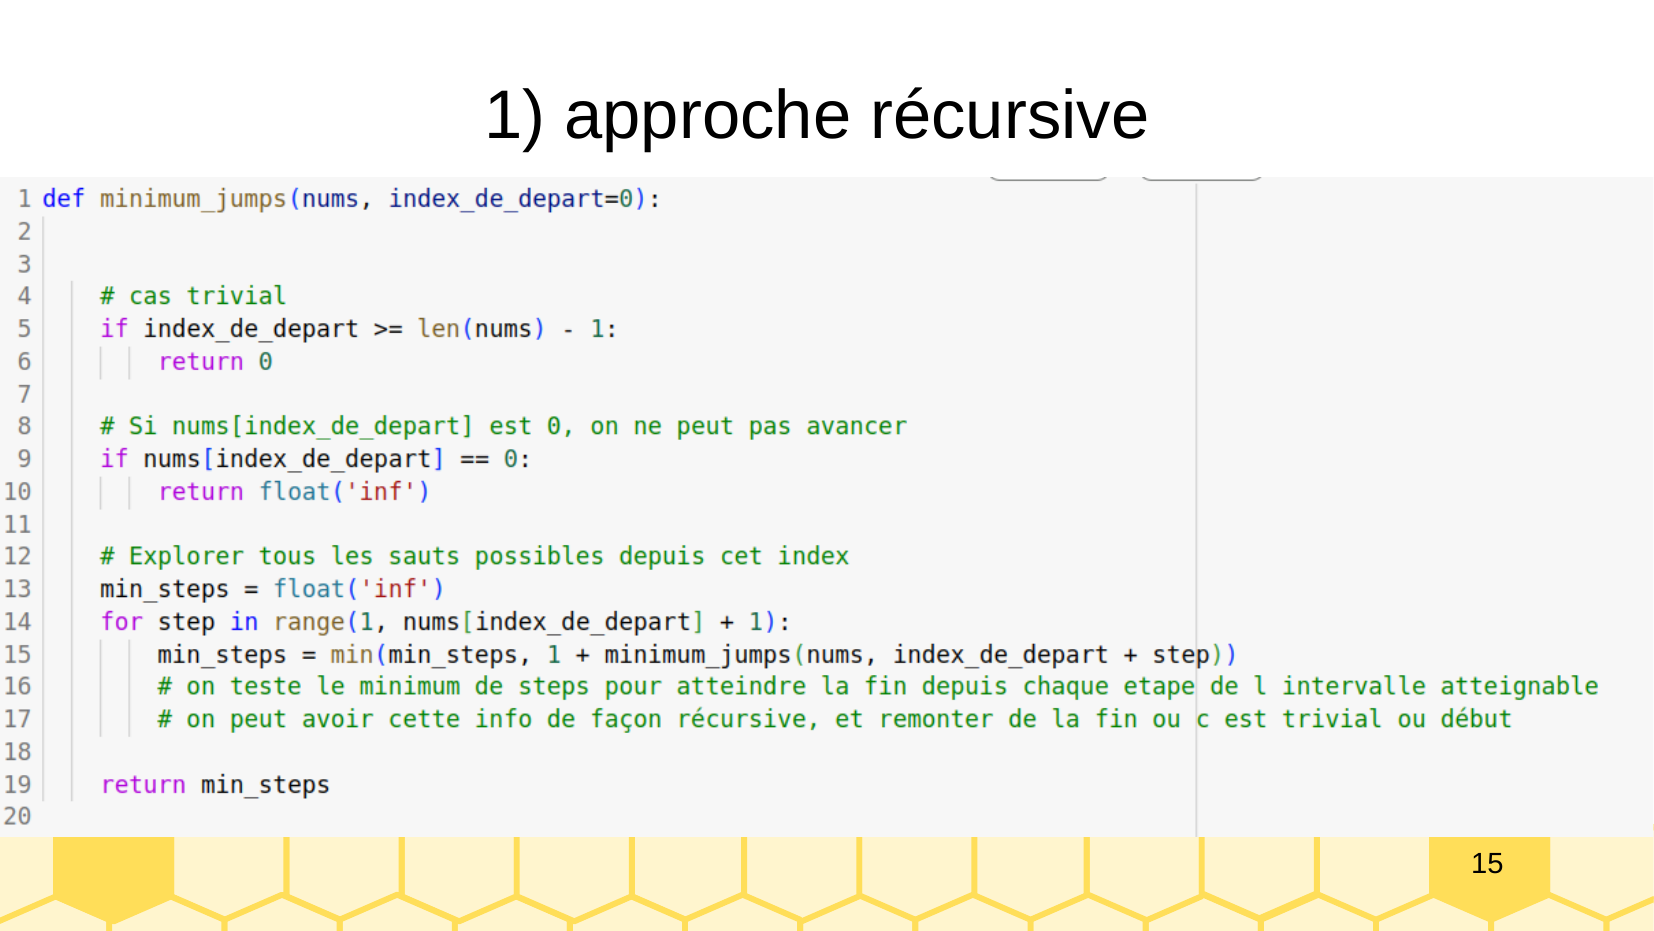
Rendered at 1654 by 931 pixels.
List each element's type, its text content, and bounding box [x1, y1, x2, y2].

picture [0, 177, 1654, 837]
title 1) approche récursive [82, 37, 1571, 177]
